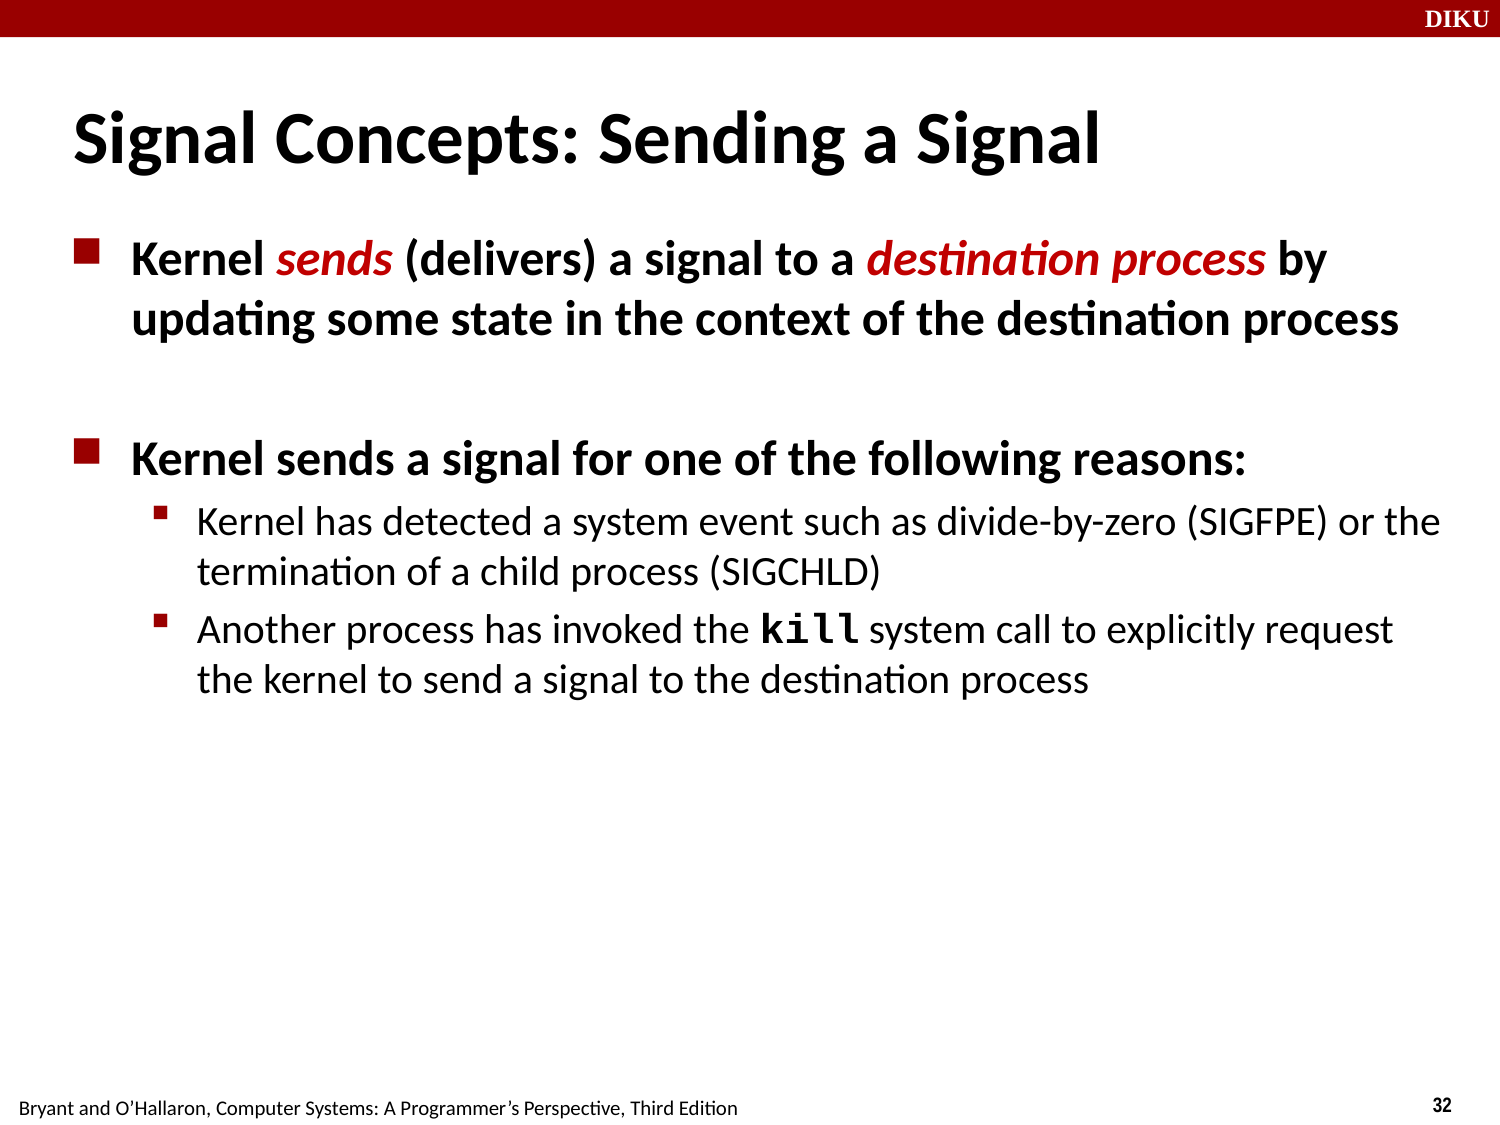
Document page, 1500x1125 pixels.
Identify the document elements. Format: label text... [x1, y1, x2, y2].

text_box Kernel sends (delivers) a signal to a destination process by updating some state in the context of the destination process Kernel sends a signal for one of the following reasons: Kernel has detected a system event such as divide-by-zero (SIGFPE) or the termination of a child process (SIGCHLD) Another process has invoked the kill system call to explicitly request the kernel to send a signal to the destination process [60, 217, 1463, 988]
text_box Signal Concepts: Sending a Signal [58, 71, 1304, 197]
